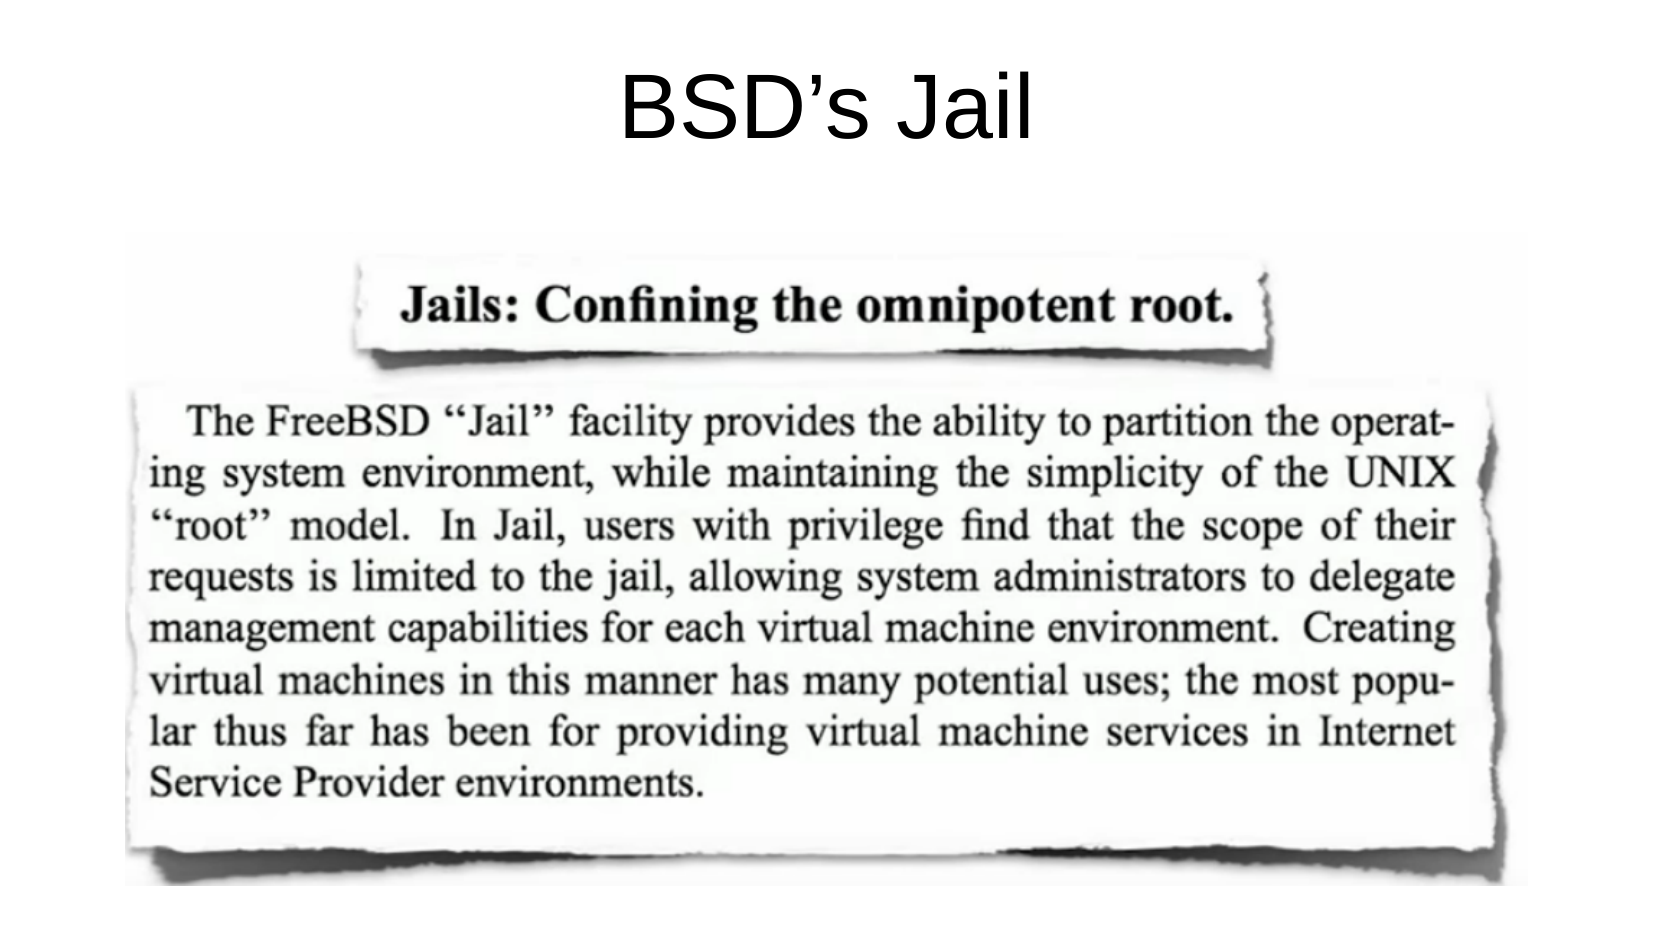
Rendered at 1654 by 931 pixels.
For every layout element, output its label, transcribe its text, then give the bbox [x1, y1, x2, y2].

picture [125, 232, 1528, 886]
title BSD’s Jail [82, 37, 1571, 178]
